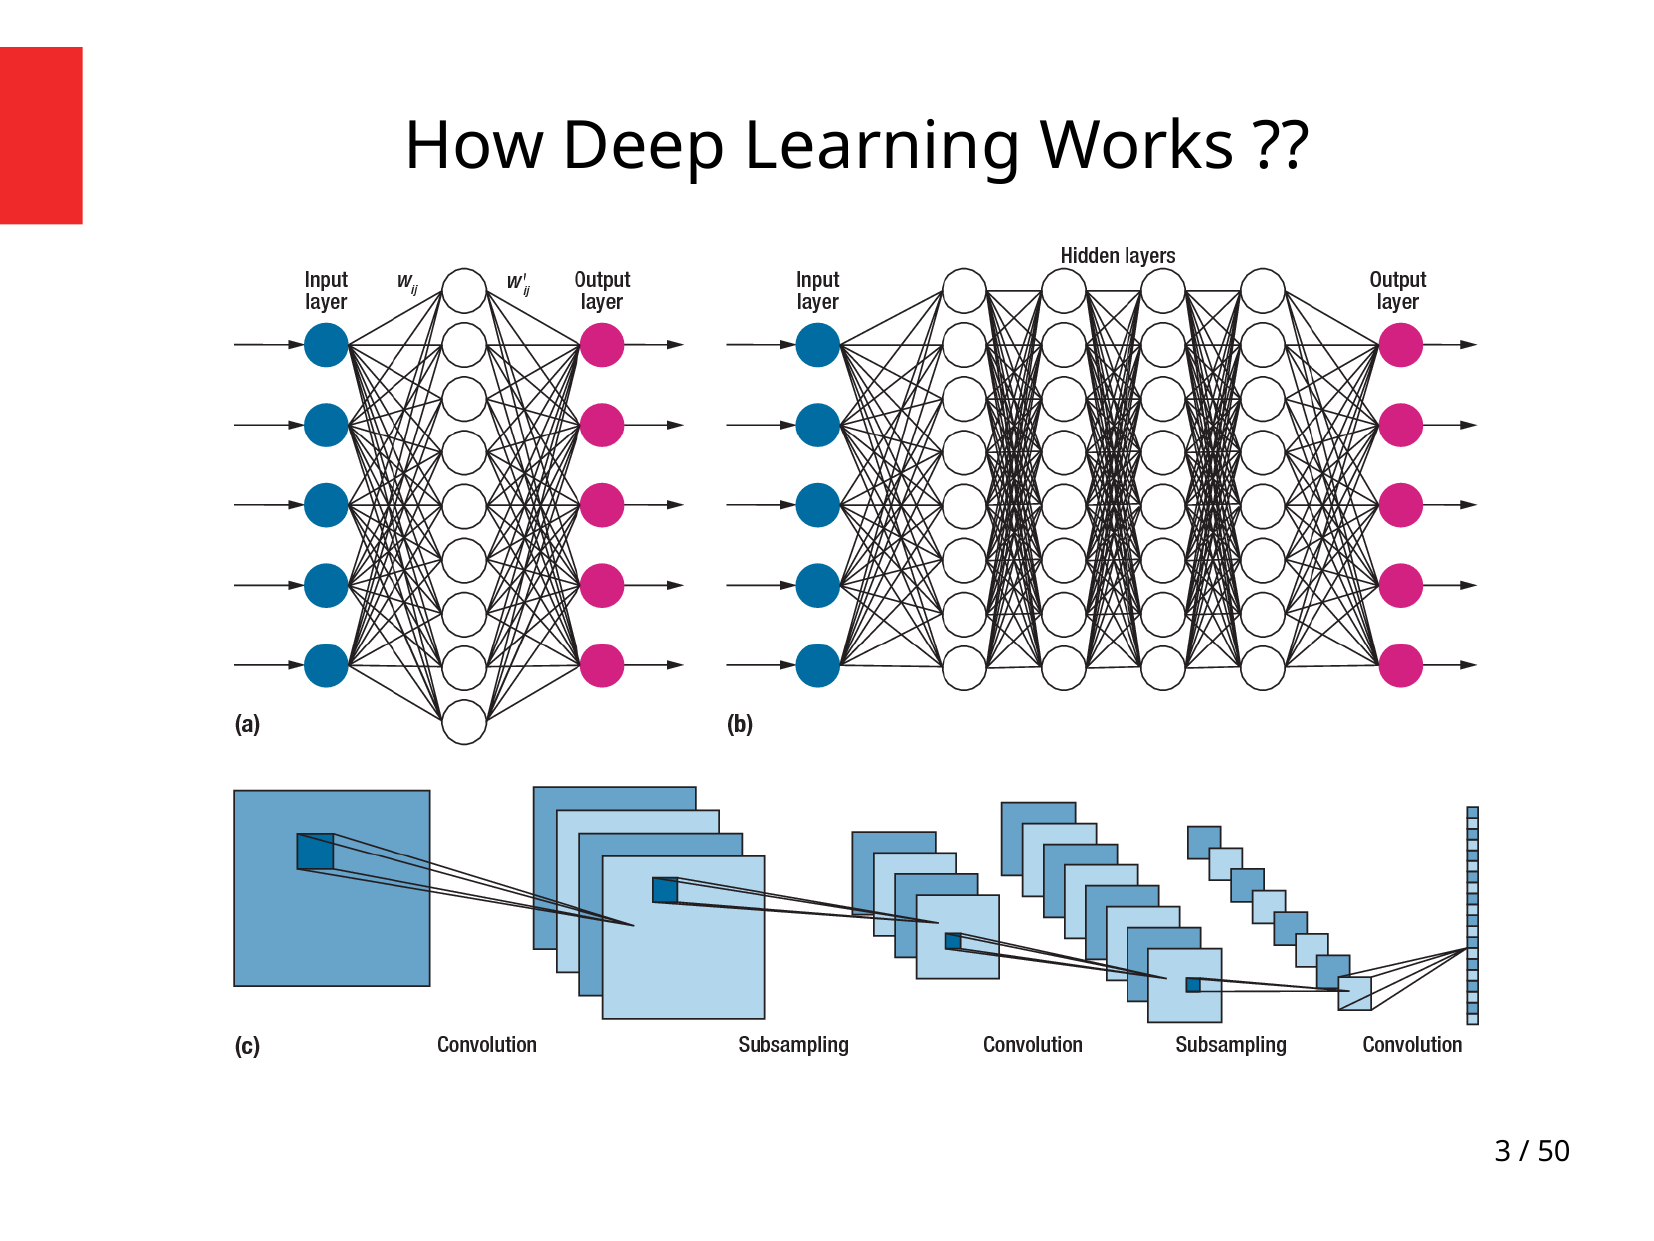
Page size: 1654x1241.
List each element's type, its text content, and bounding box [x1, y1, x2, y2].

text_box How Deep Learning Works ?? [388, 90, 1381, 180]
picture [210, 224, 1495, 1066]
